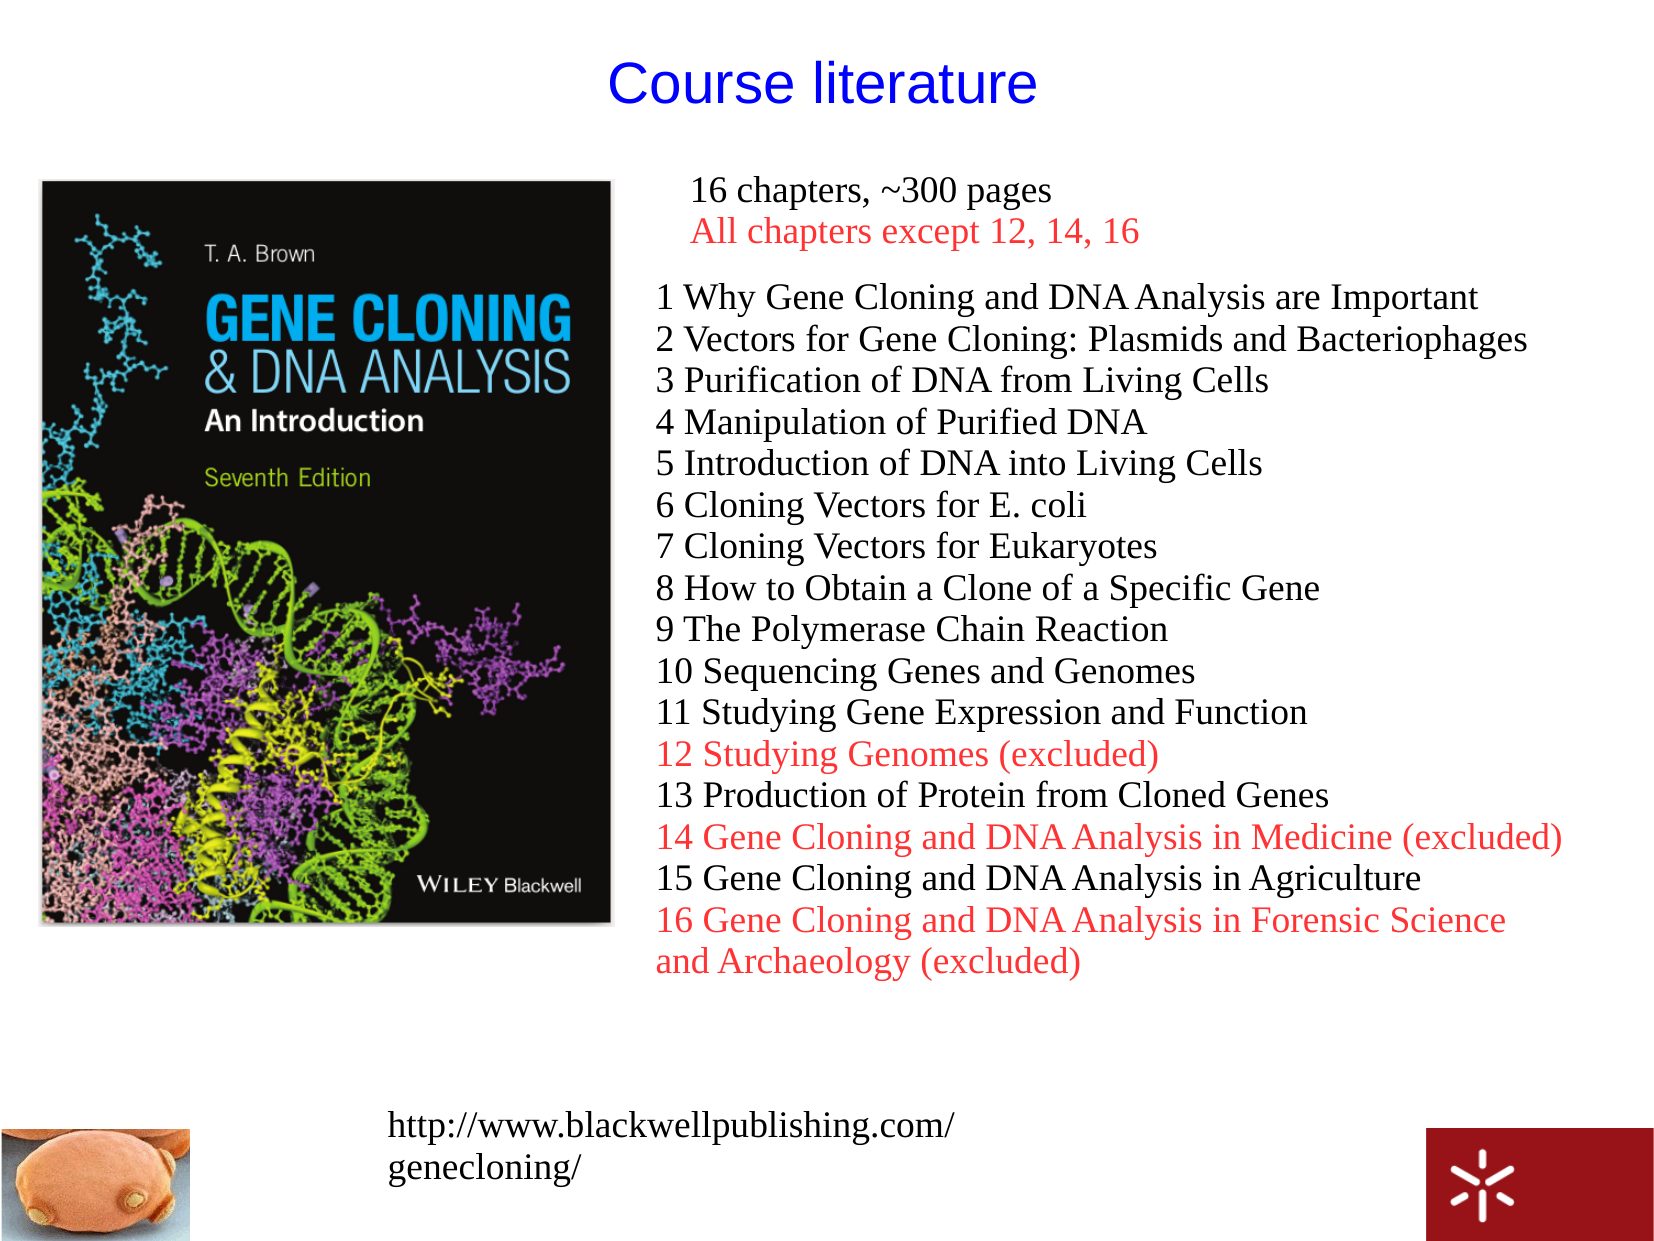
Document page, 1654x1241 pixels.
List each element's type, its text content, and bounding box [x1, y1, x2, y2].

text_box 1 Why Gene Cloning and DNA Analysis are Important 2 Vectors for Gene Cloning: Plasmids and Bacteriophages 3 Purification of DNA from Living Cells 4 Manipulation of Purified DNA 5 Introduction of DNA into Living Cells 6 Cloning Vectors for E. coli 7 Cloning Vectors for Eukaryotes 8 How to Obtain a Clone of a Specific Gene 9 The Polymerase Chain Reaction 10 Sequencing Genes and Genomes 11 Studying Gene Expression and Function 12 Studying Genomes (excluded) 13 Production of Protein from Cloned Genes 14 Gene Cloning and DNA Analysis in Medicine (excluded) 15 Gene Cloning and DNA Analysis in Agriculture 16 Gene Cloning and DNA Analysis in Forensic Science and Archaeology (excluded) [640, 268, 1591, 994]
picture [1425, 1128, 1654, 1241]
picture [1, 1129, 190, 1241]
title Course literature [0, 2, 1654, 166]
picture [38, 179, 616, 927]
text_box 16 chapters, ~300 pages All chapters except 12, 14, 16 [675, 120, 1501, 260]
text_box http://www.blackwellpublishing.com/genecloning/ [372, 1096, 1165, 1154]
